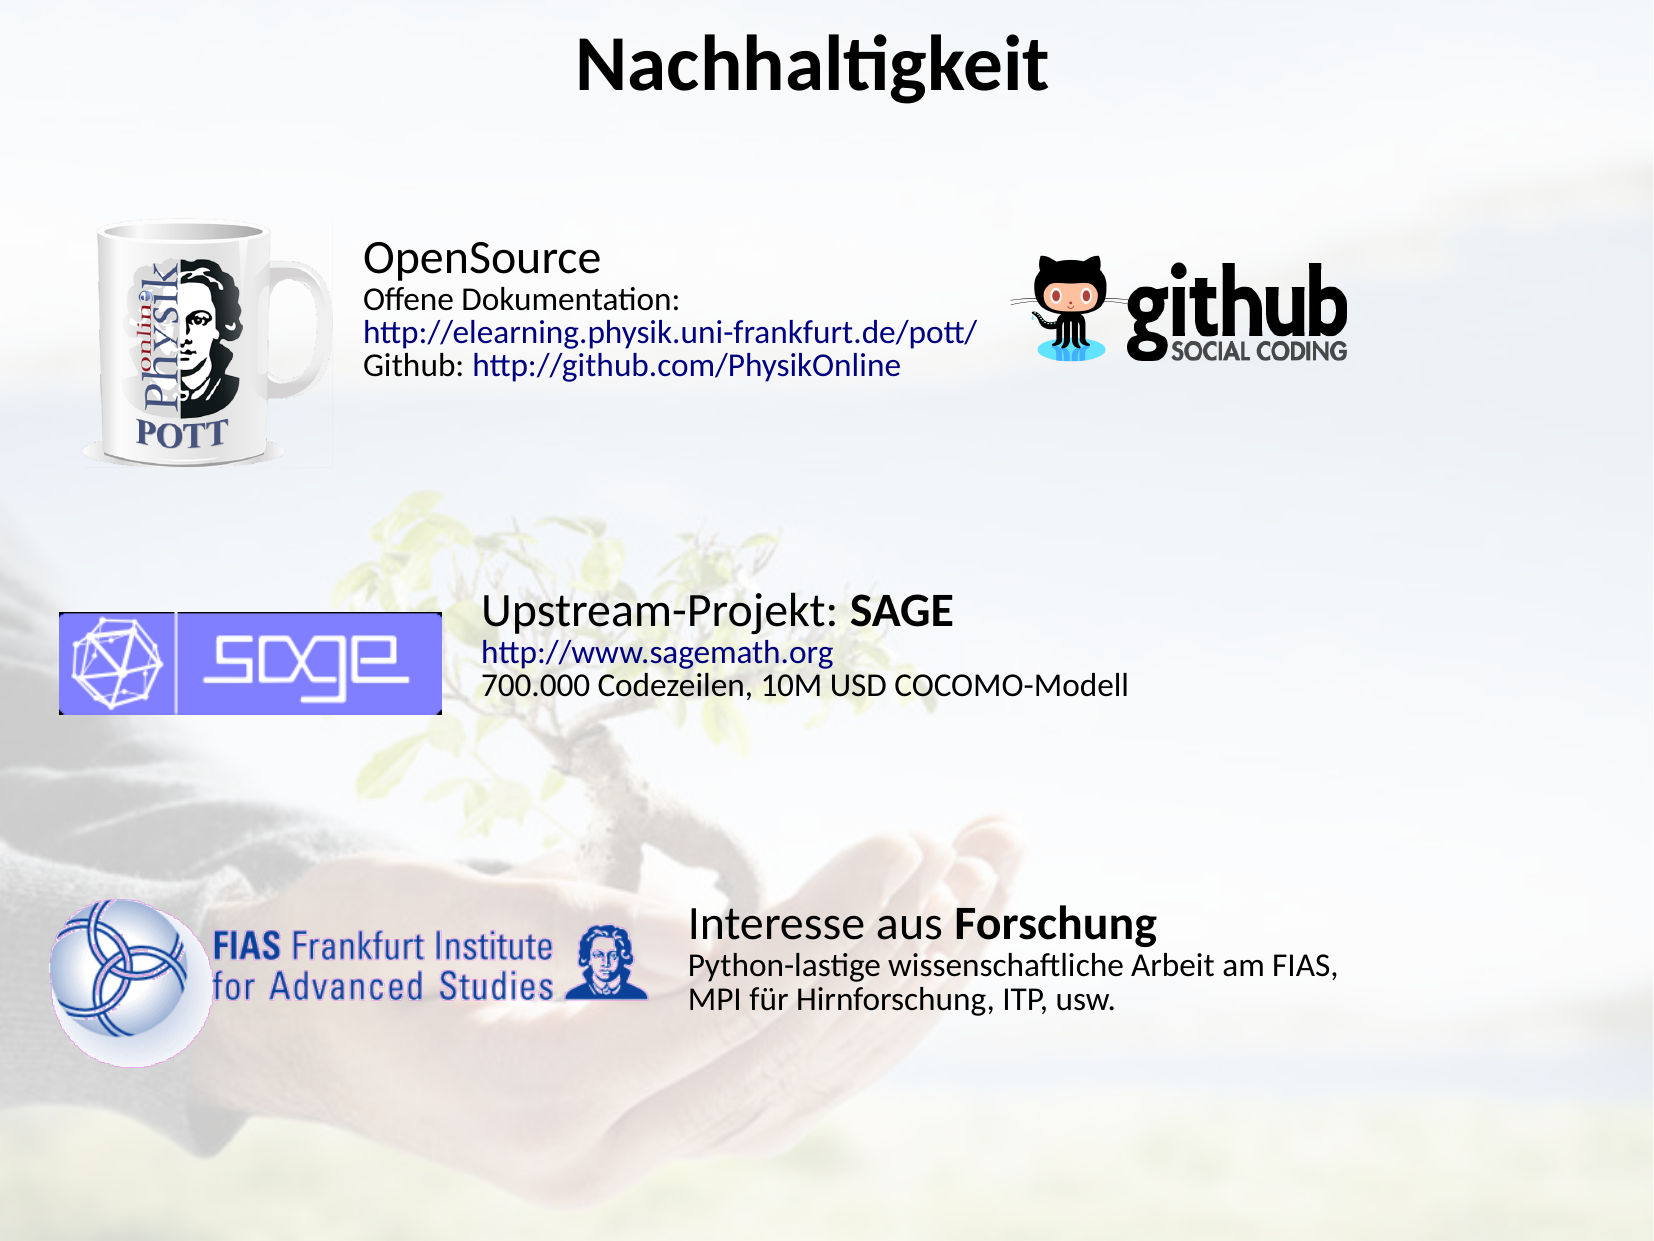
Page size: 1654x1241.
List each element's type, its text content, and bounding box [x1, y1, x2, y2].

text_box OpenSource Offene Dokumentation: http://elearning.physik.uni-frankfurt.de/pott/ Github: http://github.com/PhysikOnline [348, 229, 1359, 427]
text_box Upstream-Projekt: SAGE http://www.sagemath.org 700.000 Codezeilen, 10M USD COCOMO-Modell [466, 583, 1164, 713]
picture [0, 0, 1654, 1241]
text_box Interesse aus Forschung Python-lastige wissenschaftliche Arbeit am FIAS, MPI für Hirnforschung, ITP, usw. [673, 896, 1371, 1027]
text_box Nachhaltigkeit [561, 23, 1093, 118]
